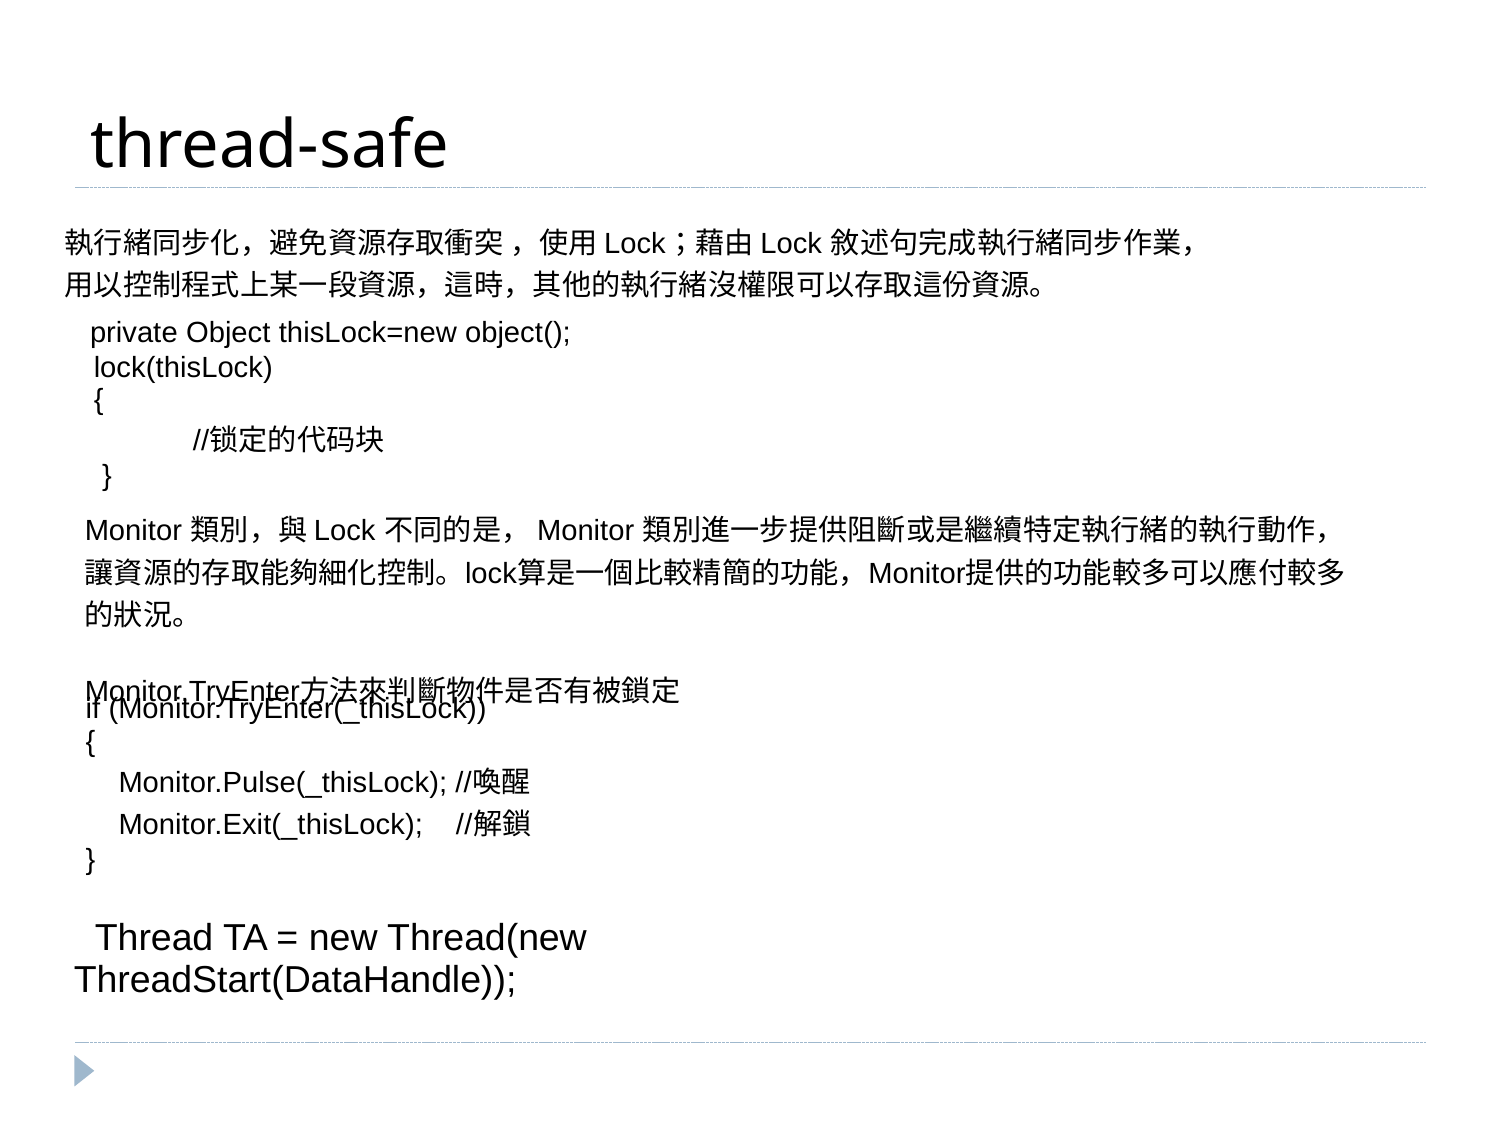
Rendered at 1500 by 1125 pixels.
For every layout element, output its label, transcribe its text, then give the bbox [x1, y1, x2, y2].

text_box Monitor 類別，與 Lock 不同的是， Monitor 類別進一步提供阻斷或是繼續特定執行緒的執行動作， 讓資源的存取能夠細化控制。lock算是一個比較精簡的功能，Monitor提供的功能較多可以應付較多的狀況。 Monitor.TryEnter方法來判斷物件是否有被鎖定 [70, 499, 1371, 670]
text_box if (Monitor.TryEnter(_thisLock)) { Monitor.Pulse(_thisLock); //喚醒 Monitor.Exit(_thisLock); //解鎖 } [70, 685, 1288, 863]
text_box 執行緒同步化，避免資源存取衝突 ，使用 Lock；藉由 Lock 敘述句完成執行緒同步作業， 用以控制程式上某一段資源，這時，其他的執行緒沒權限可以存取這份資源。 [49, 211, 1489, 296]
text_box private Object thisLock=new object(); lock(thisLock) { //锁定的代码块 } [54, 301, 709, 488]
text_box Thread TA = new Thread(new ThreadStart(DataHandle)); [59, 909, 1054, 967]
title thread-safe [75, 25, 1426, 188]
